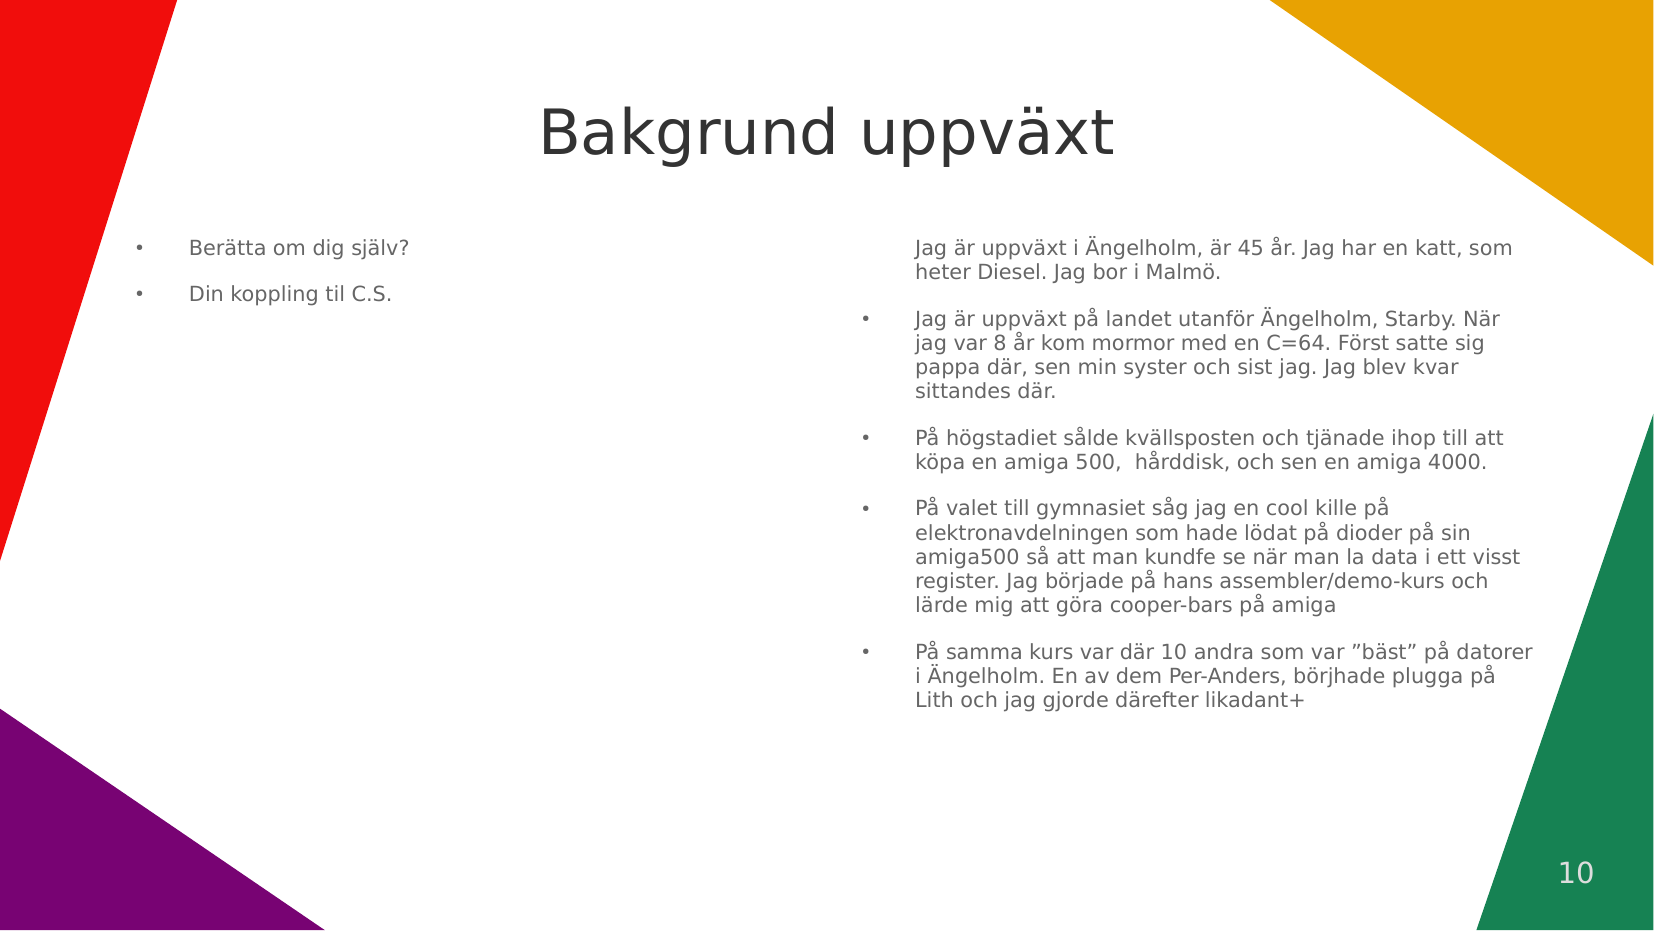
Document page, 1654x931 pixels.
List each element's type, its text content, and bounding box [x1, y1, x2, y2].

title Bakgrund uppväxt [118, 59, 1536, 207]
list Berätta om dig själv? Din koppling til C.S. [118, 236, 810, 518]
list Jag är uppväxt i Ängelholm, är 45 år. Jag har en katt, som heter Diesel. Jag bor i Malmö. Jag är uppväxt på landet utanför Ängelholm, Starby. När jag var 8 år kom mormor med en C=64. Först satte sig pappa där, sen min syster och sist jag. Jag blev kvar sittandes där. På högstadiet sålde kvällsposten och tjänade ihop till att köpa en amiga 500, hårddisk, och sen en amiga 4000. På valet till gymnasiet såg jag en cool kille på elektronavdelningen som hade lödat på dioder på sin amiga500 så att man kundfe se när man la data i ett visst register. Jag började på hans assembler/demo-kurs och lärde mig att göra cooper-bars på amiga På samma kurs var där 10 andra som var ”bäst” på datorer i Ängelholm. En av dem Per-Anders, börjhade plugga på Lith och jag gjorde därefter likadant+ [844, 236, 1536, 827]
